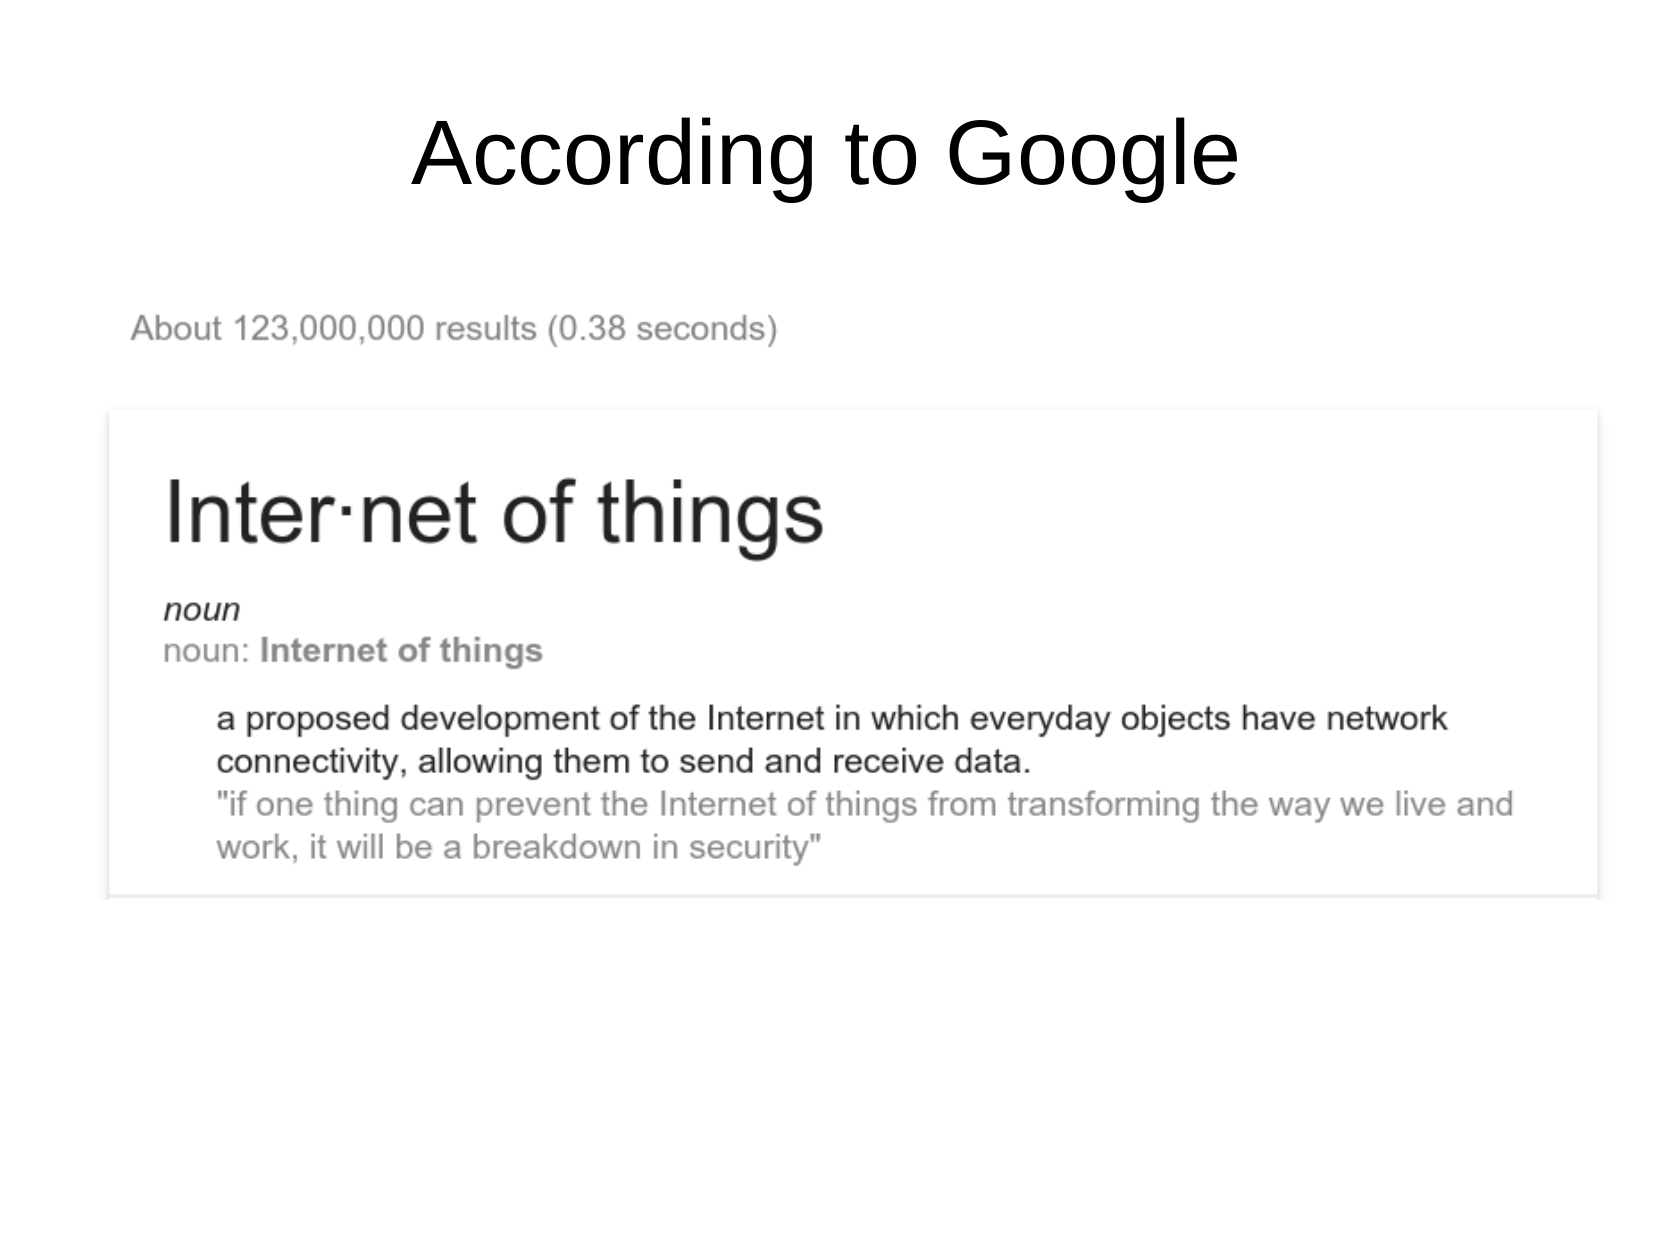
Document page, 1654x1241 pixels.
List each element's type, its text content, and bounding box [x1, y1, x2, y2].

picture [90, 301, 1612, 901]
title According to Google [82, 49, 1571, 257]
